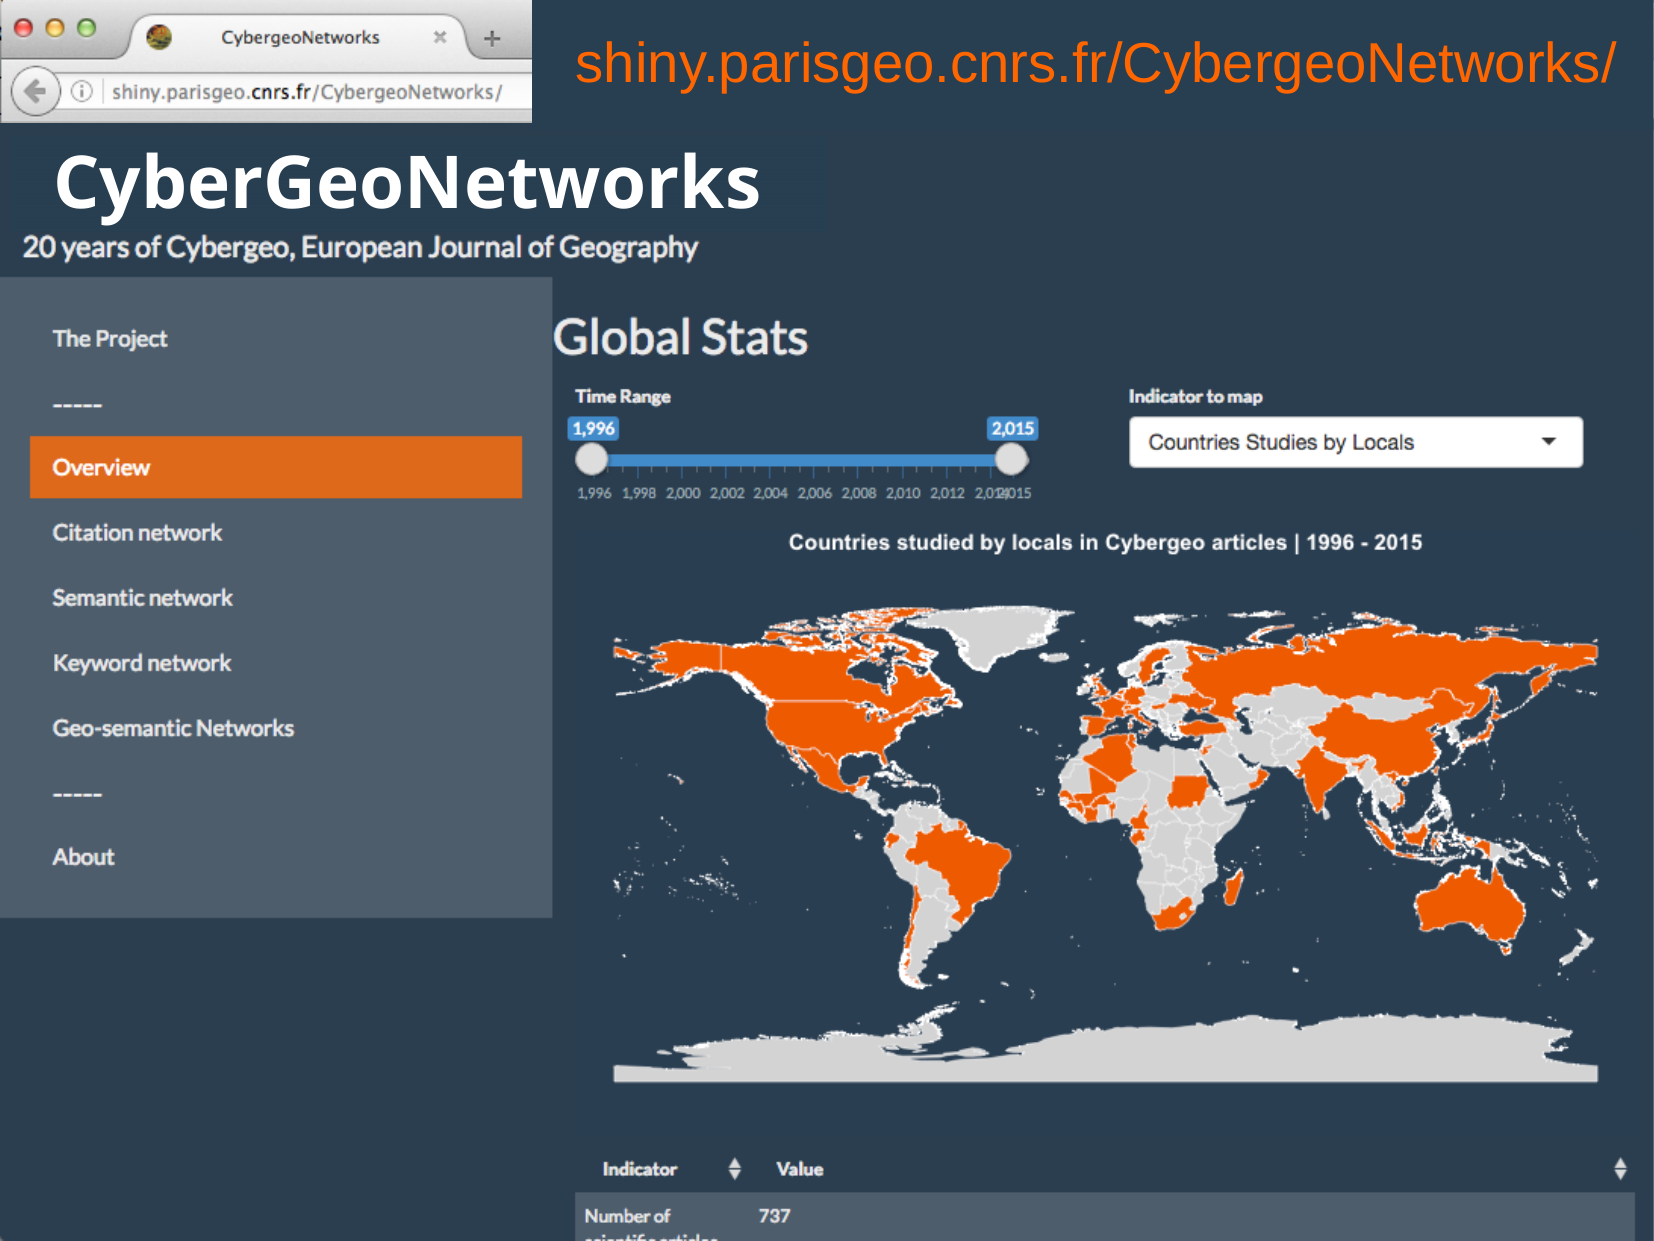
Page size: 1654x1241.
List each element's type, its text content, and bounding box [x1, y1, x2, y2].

picture [0, 0, 1654, 1241]
text_box shiny.parisgeo.cnrs.fr/CybergeoNetworks/ [561, 23, 1636, 118]
title CyberGeoNetworks [0, 129, 827, 232]
